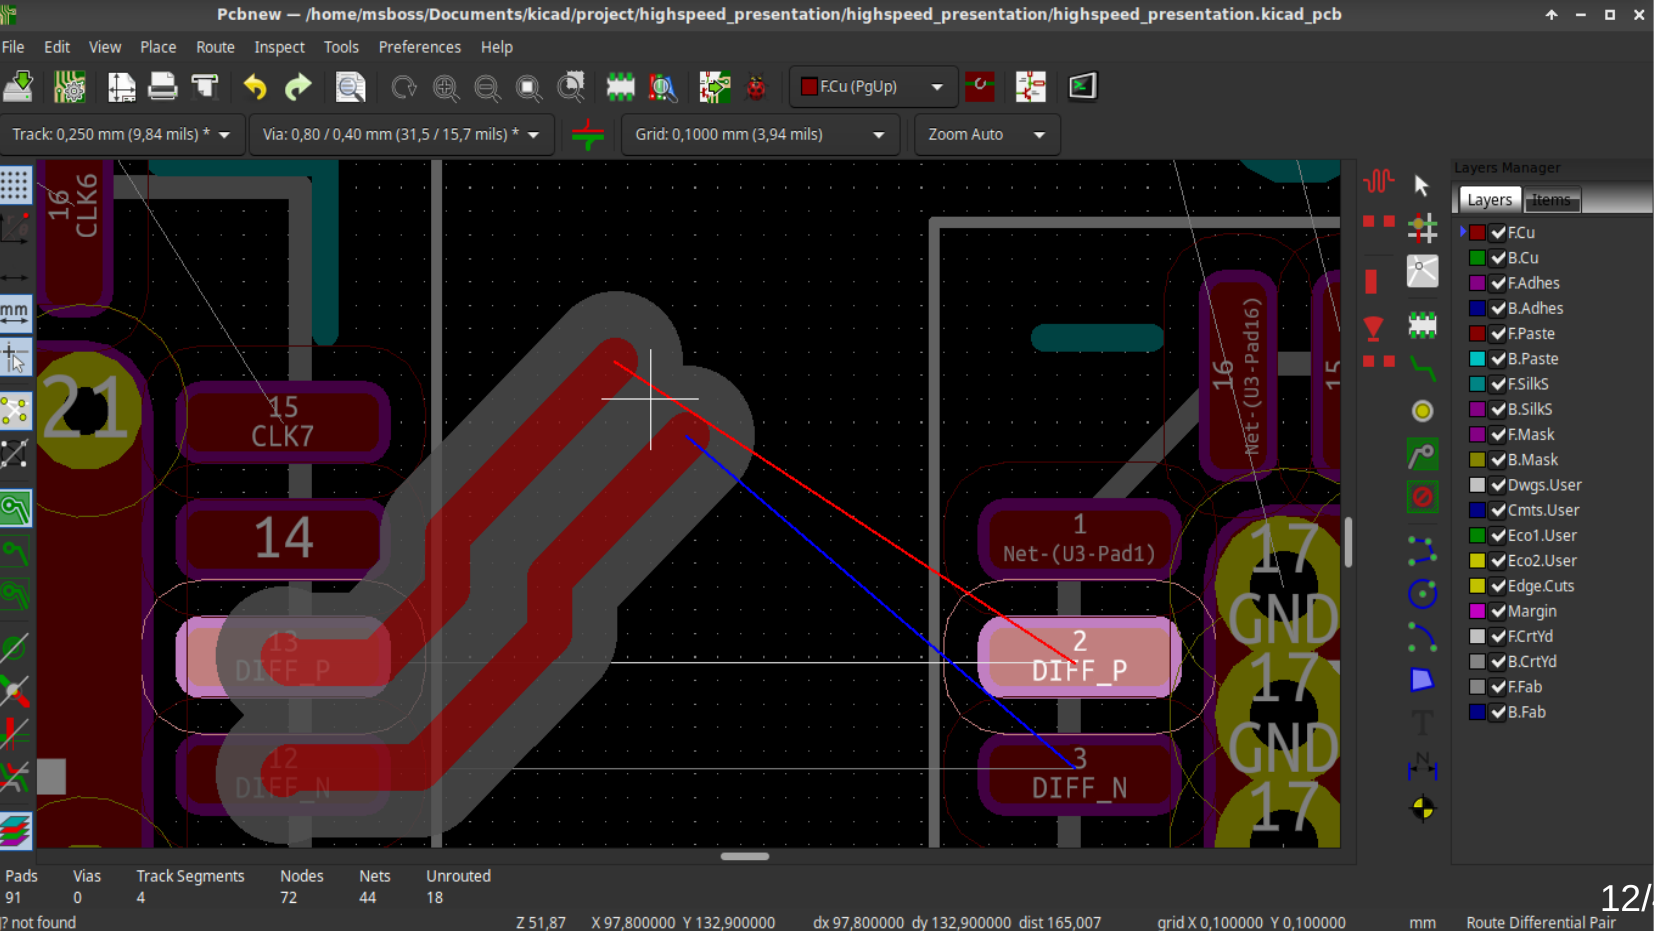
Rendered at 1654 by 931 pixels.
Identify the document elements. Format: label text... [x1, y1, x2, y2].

text_box 1/46 [1515, 870, 1649, 927]
picture [0, 0, 1654, 931]
